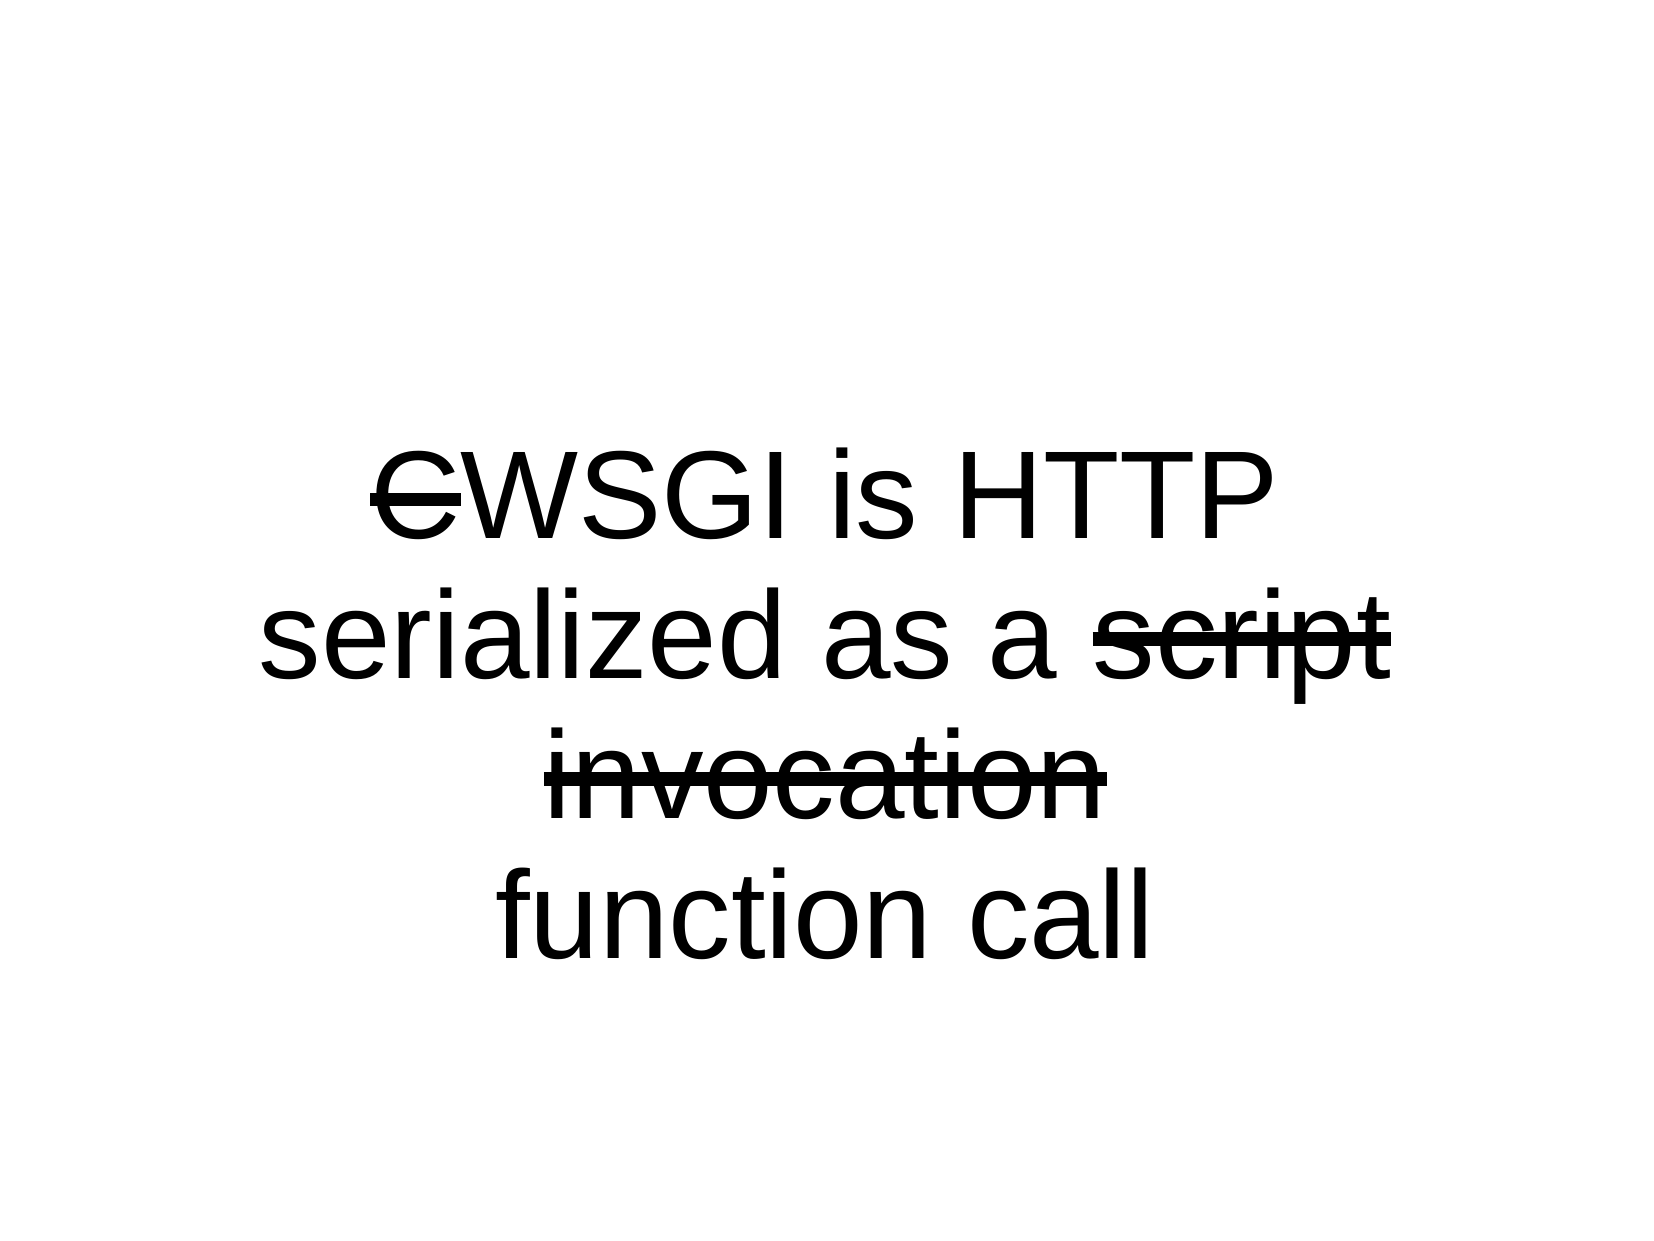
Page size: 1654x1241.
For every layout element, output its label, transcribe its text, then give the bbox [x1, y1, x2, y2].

text_box CWSGI is HTTP serialized as a script invocation function call [75, 418, 1576, 853]
